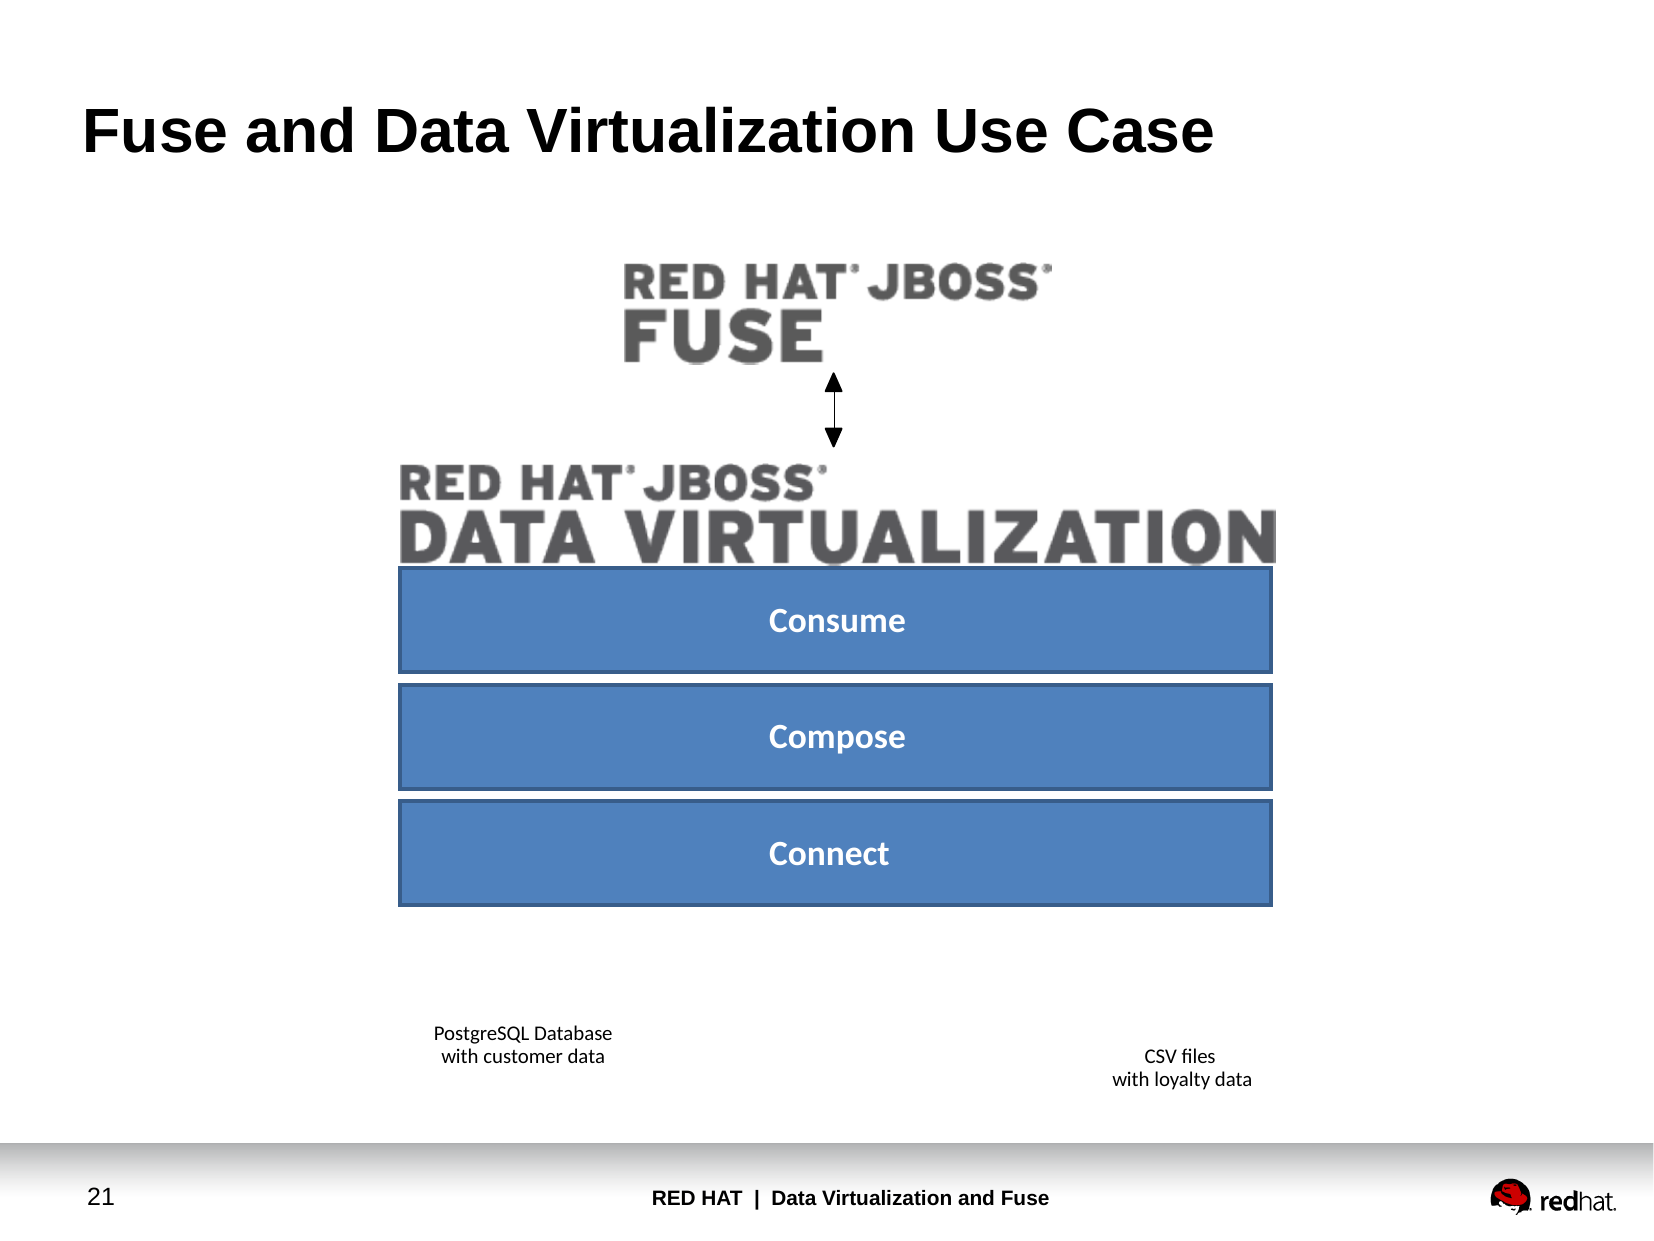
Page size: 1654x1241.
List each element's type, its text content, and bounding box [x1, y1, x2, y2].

list [86, 244, 1576, 1039]
text_box PostgreSQL Database with customer data [419, 1013, 633, 1076]
picture [624, 262, 1052, 365]
text_box Connect [399, 801, 1271, 906]
text_box Consume [399, 568, 1271, 673]
text_box Compose [399, 684, 1271, 790]
picture [400, 463, 1276, 566]
text_box CSV files with loyalty data [1090, 1036, 1268, 1099]
title Fuse and Data Virtualization Use Case [82, 37, 1571, 226]
picture [0, 1143, 1654, 1241]
